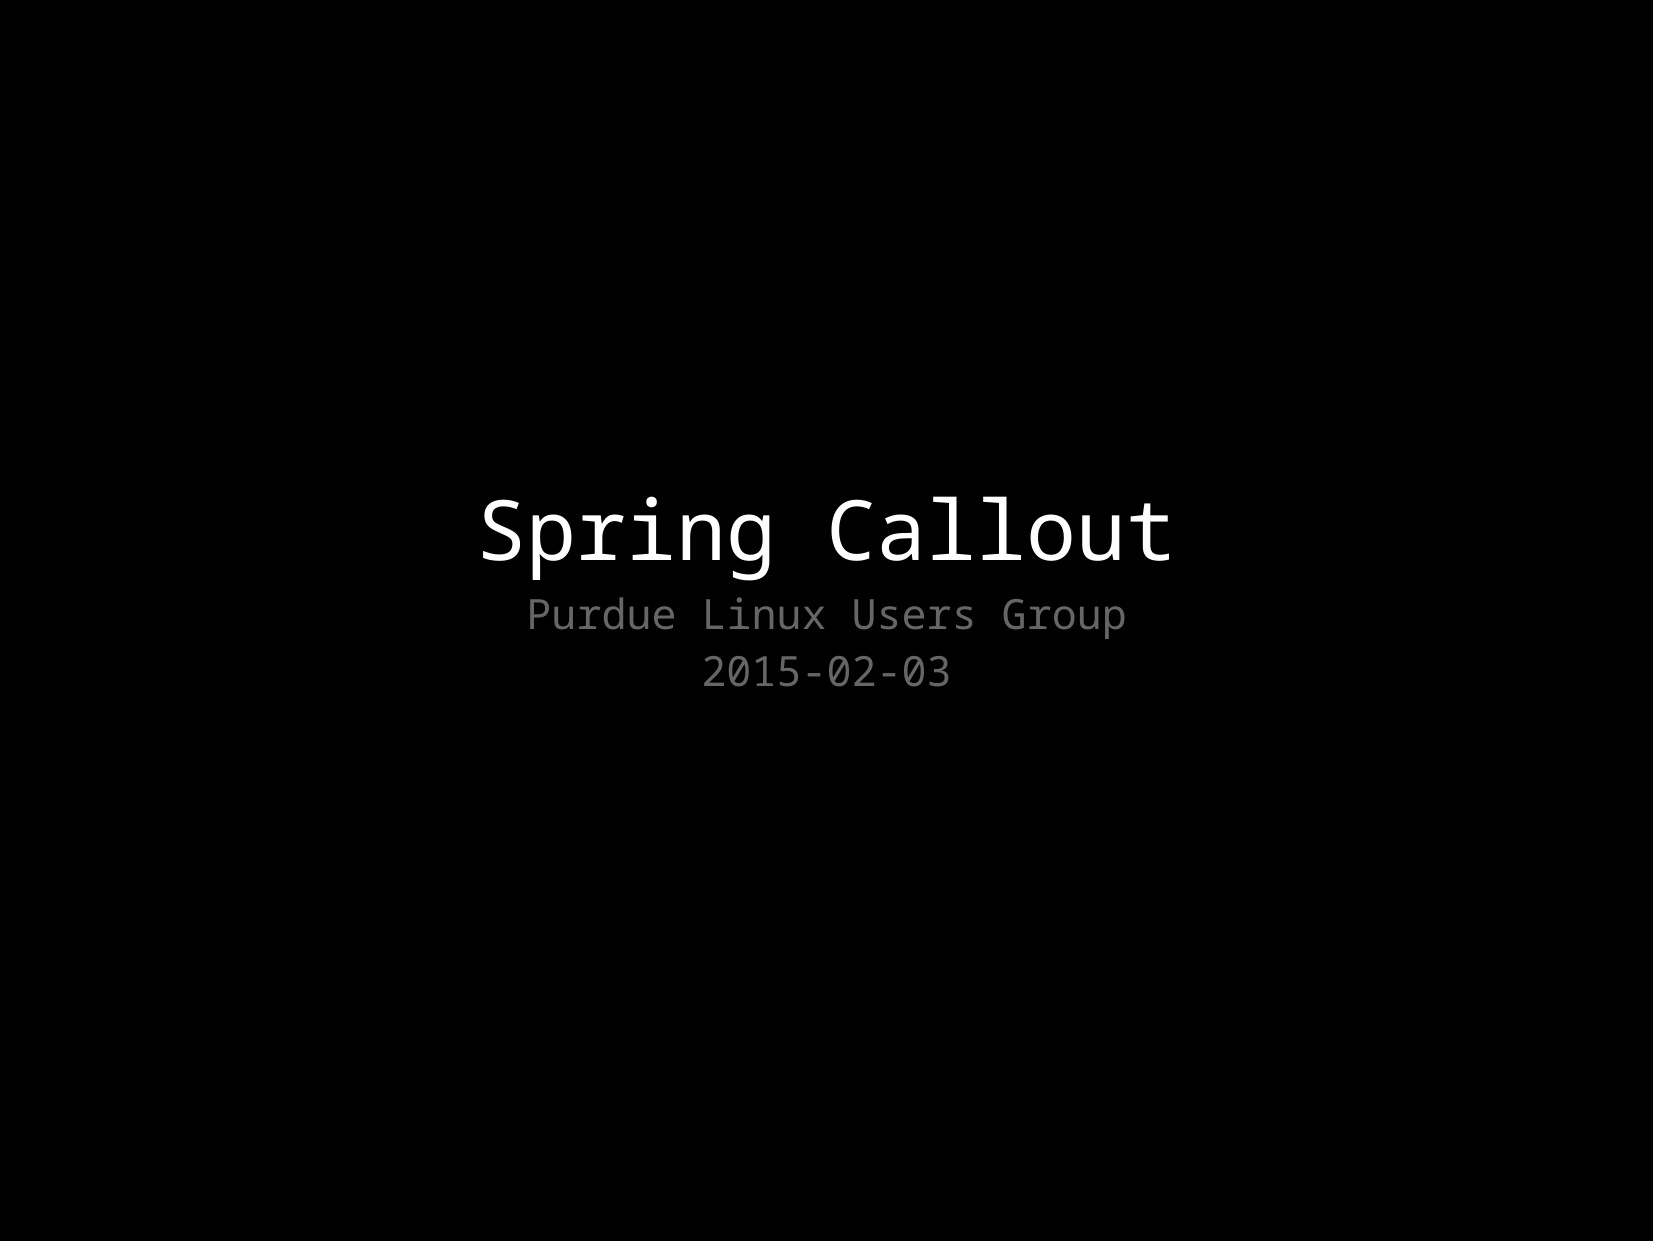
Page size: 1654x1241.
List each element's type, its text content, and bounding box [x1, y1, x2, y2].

subtitle Spring Callout Purdue Linux Users Group 2015-02-03 [82, 225, 1571, 945]
